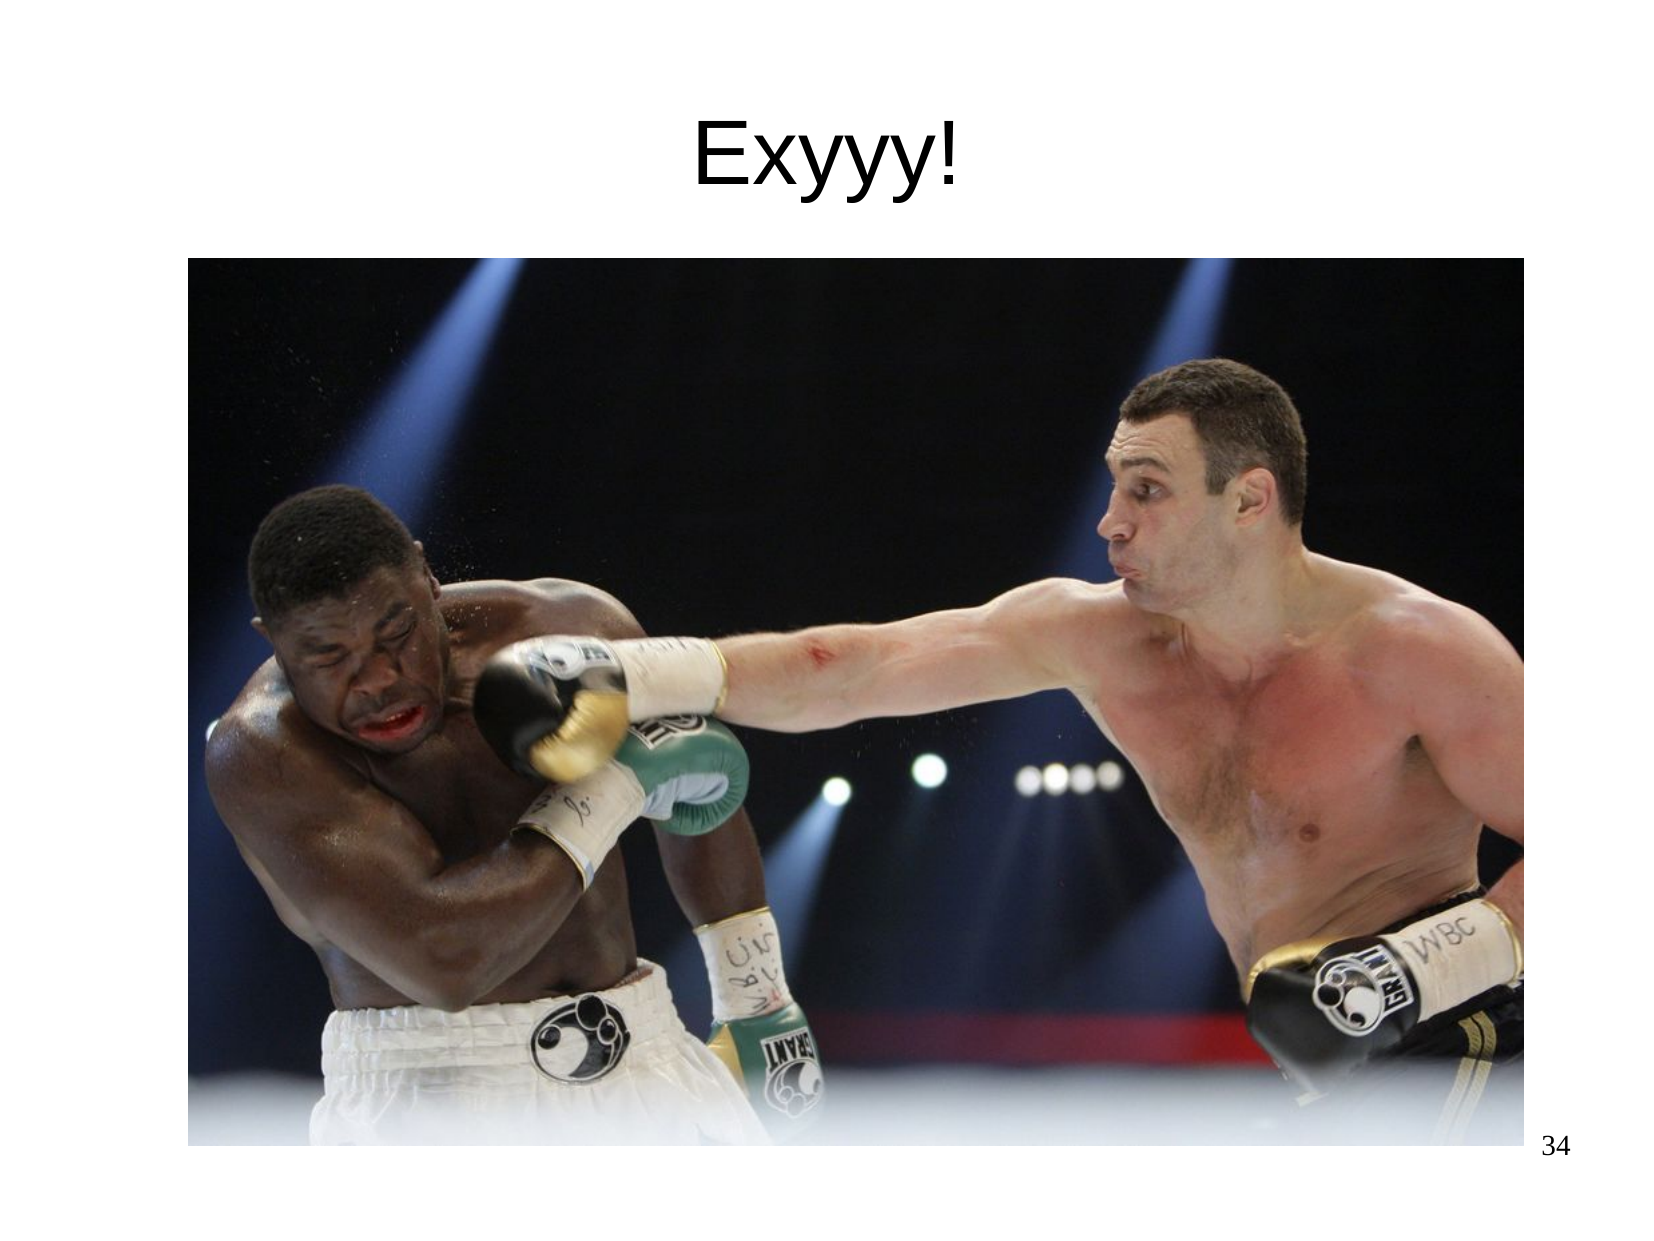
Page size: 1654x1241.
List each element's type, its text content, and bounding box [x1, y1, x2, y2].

title Ехууу! [82, 49, 1571, 257]
picture [188, 258, 1524, 1146]
